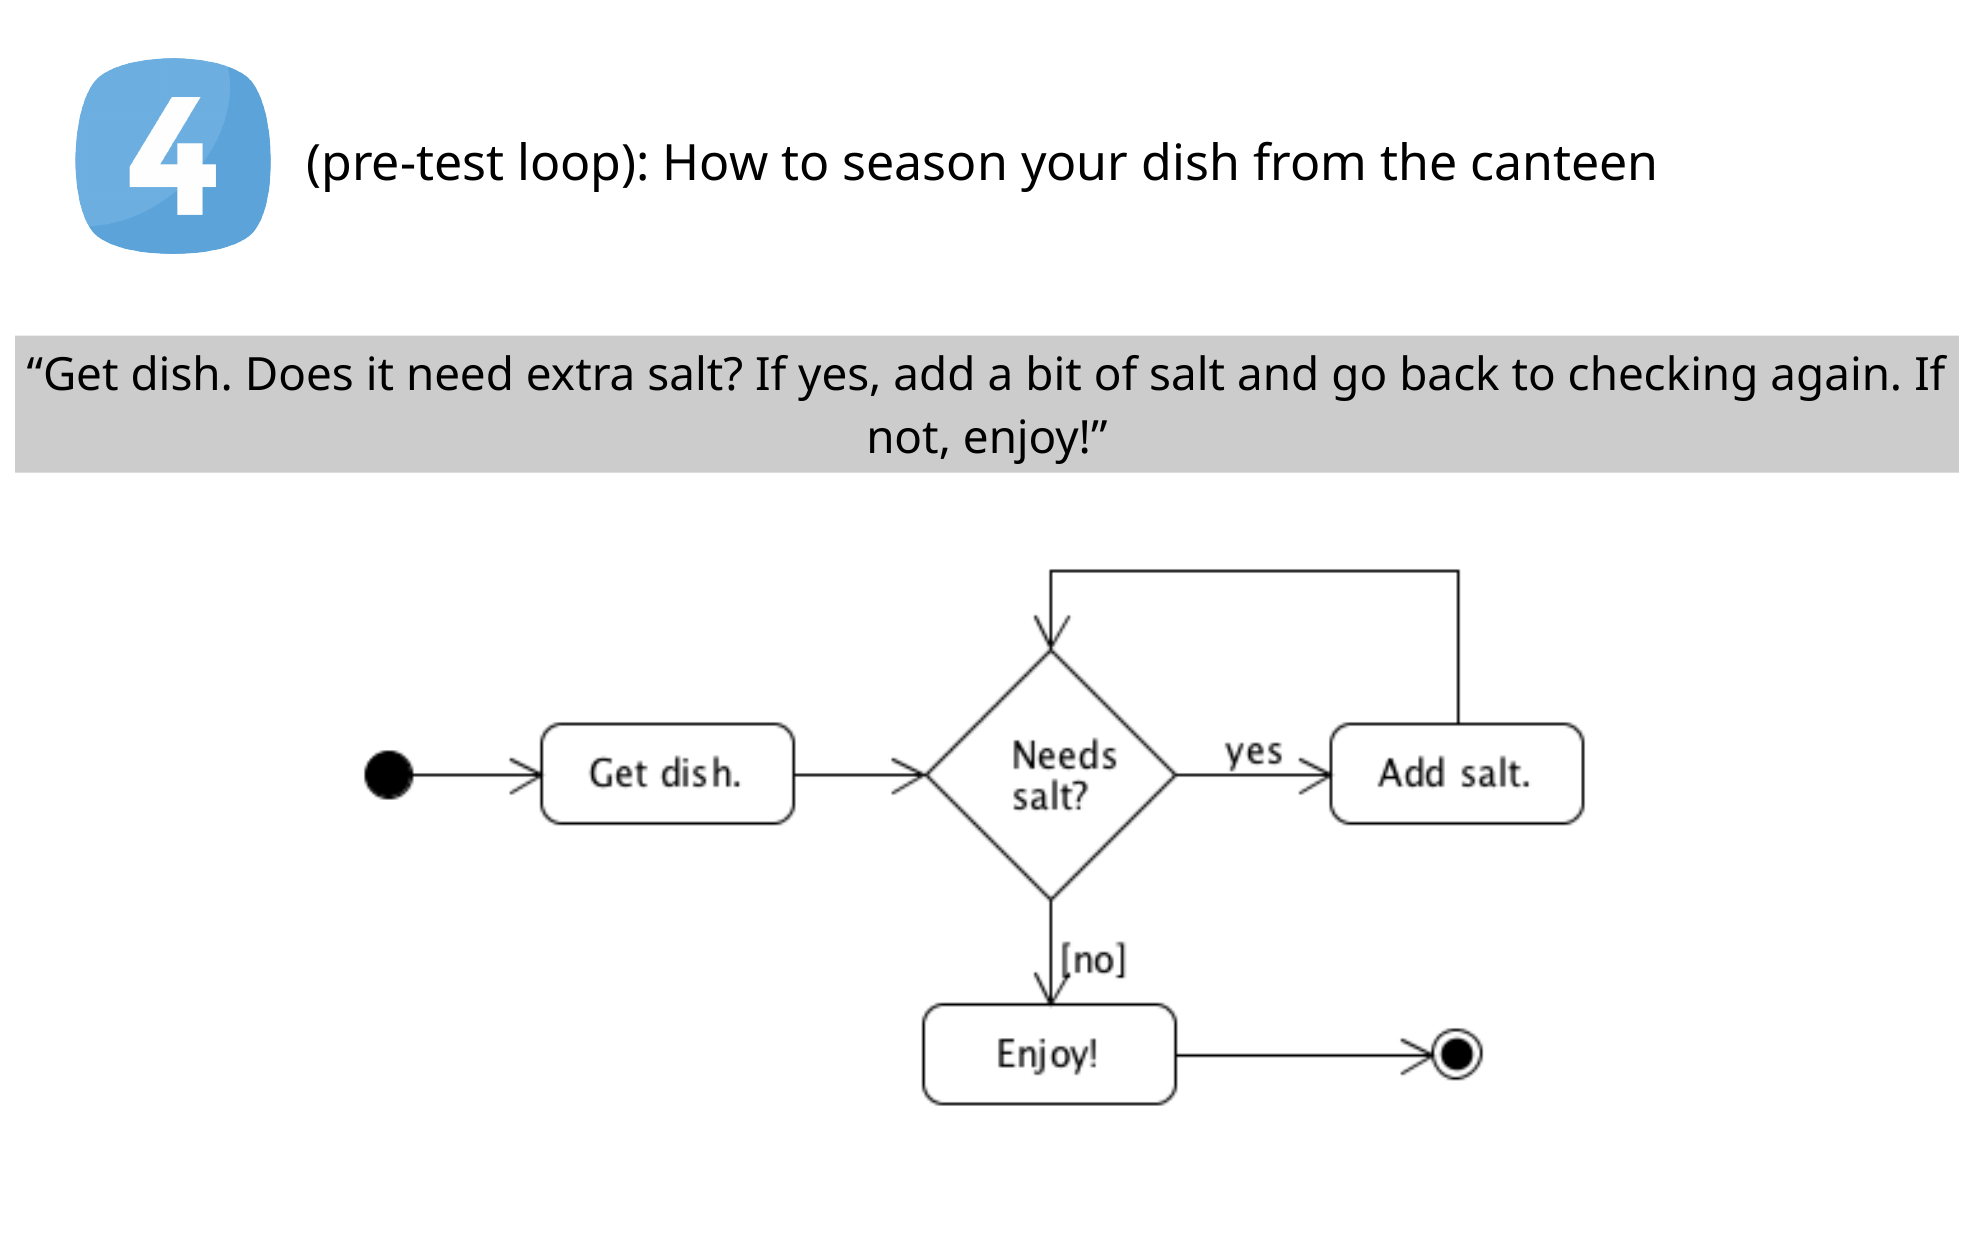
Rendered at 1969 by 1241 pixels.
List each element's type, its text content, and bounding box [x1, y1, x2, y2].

picture [312, 494, 1636, 1157]
text_box “Get dish. Does it need extra salt? If yes, add a bit of salt and go back to checking again. If not, enjoy!” [15, 345, 1959, 464]
text_box (pre-test loop): How to season your dish from the canteen [300, 96, 1921, 226]
picture [75, 58, 271, 254]
